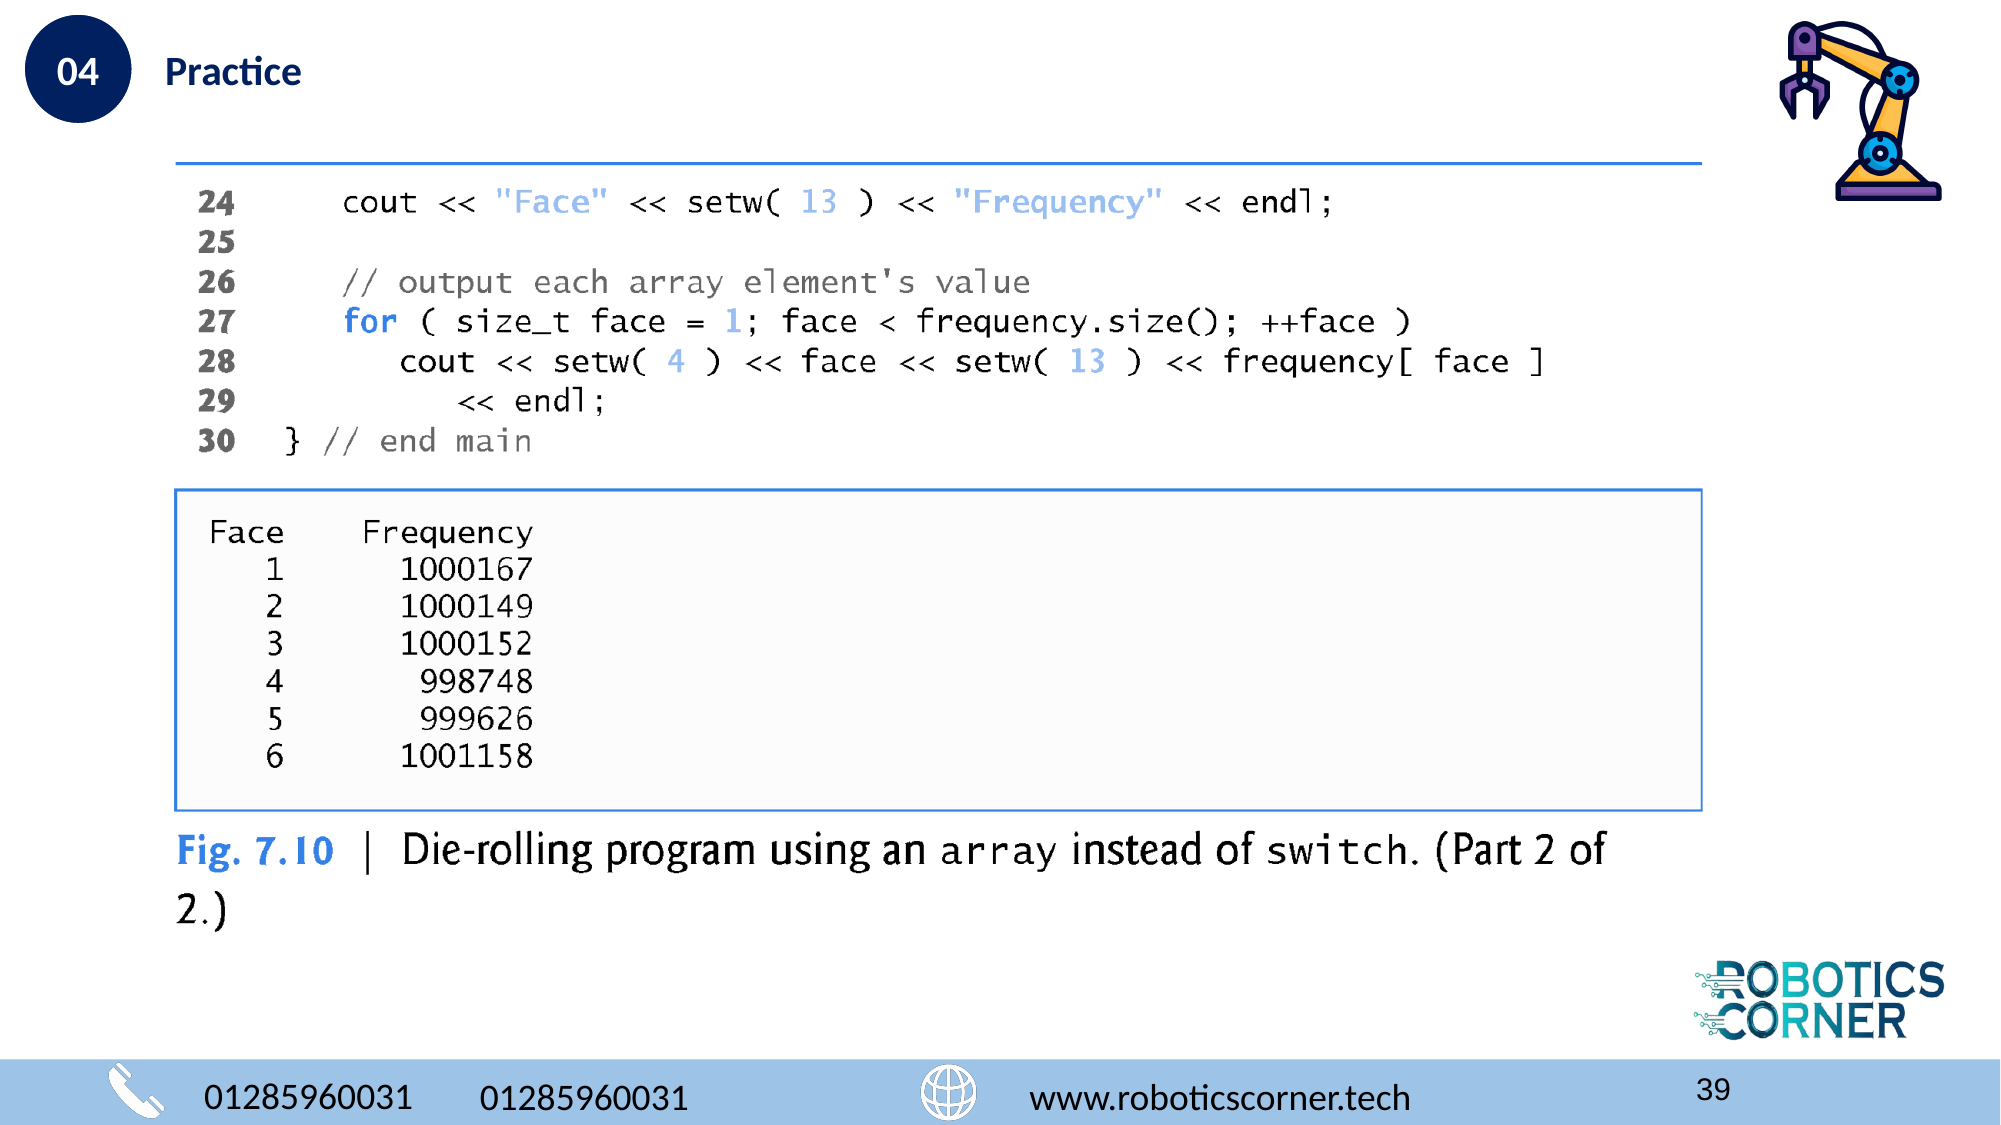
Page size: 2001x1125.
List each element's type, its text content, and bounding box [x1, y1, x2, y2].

picture [174, 162, 1953, 1125]
text_box 04 [22, 12, 134, 126]
text_box <number> [1681, 1065, 1861, 1115]
text_box Practice [150, 36, 622, 101]
picture [1771, 21, 1950, 201]
picture [103, 1057, 170, 1124]
picture [915, 1059, 981, 1125]
